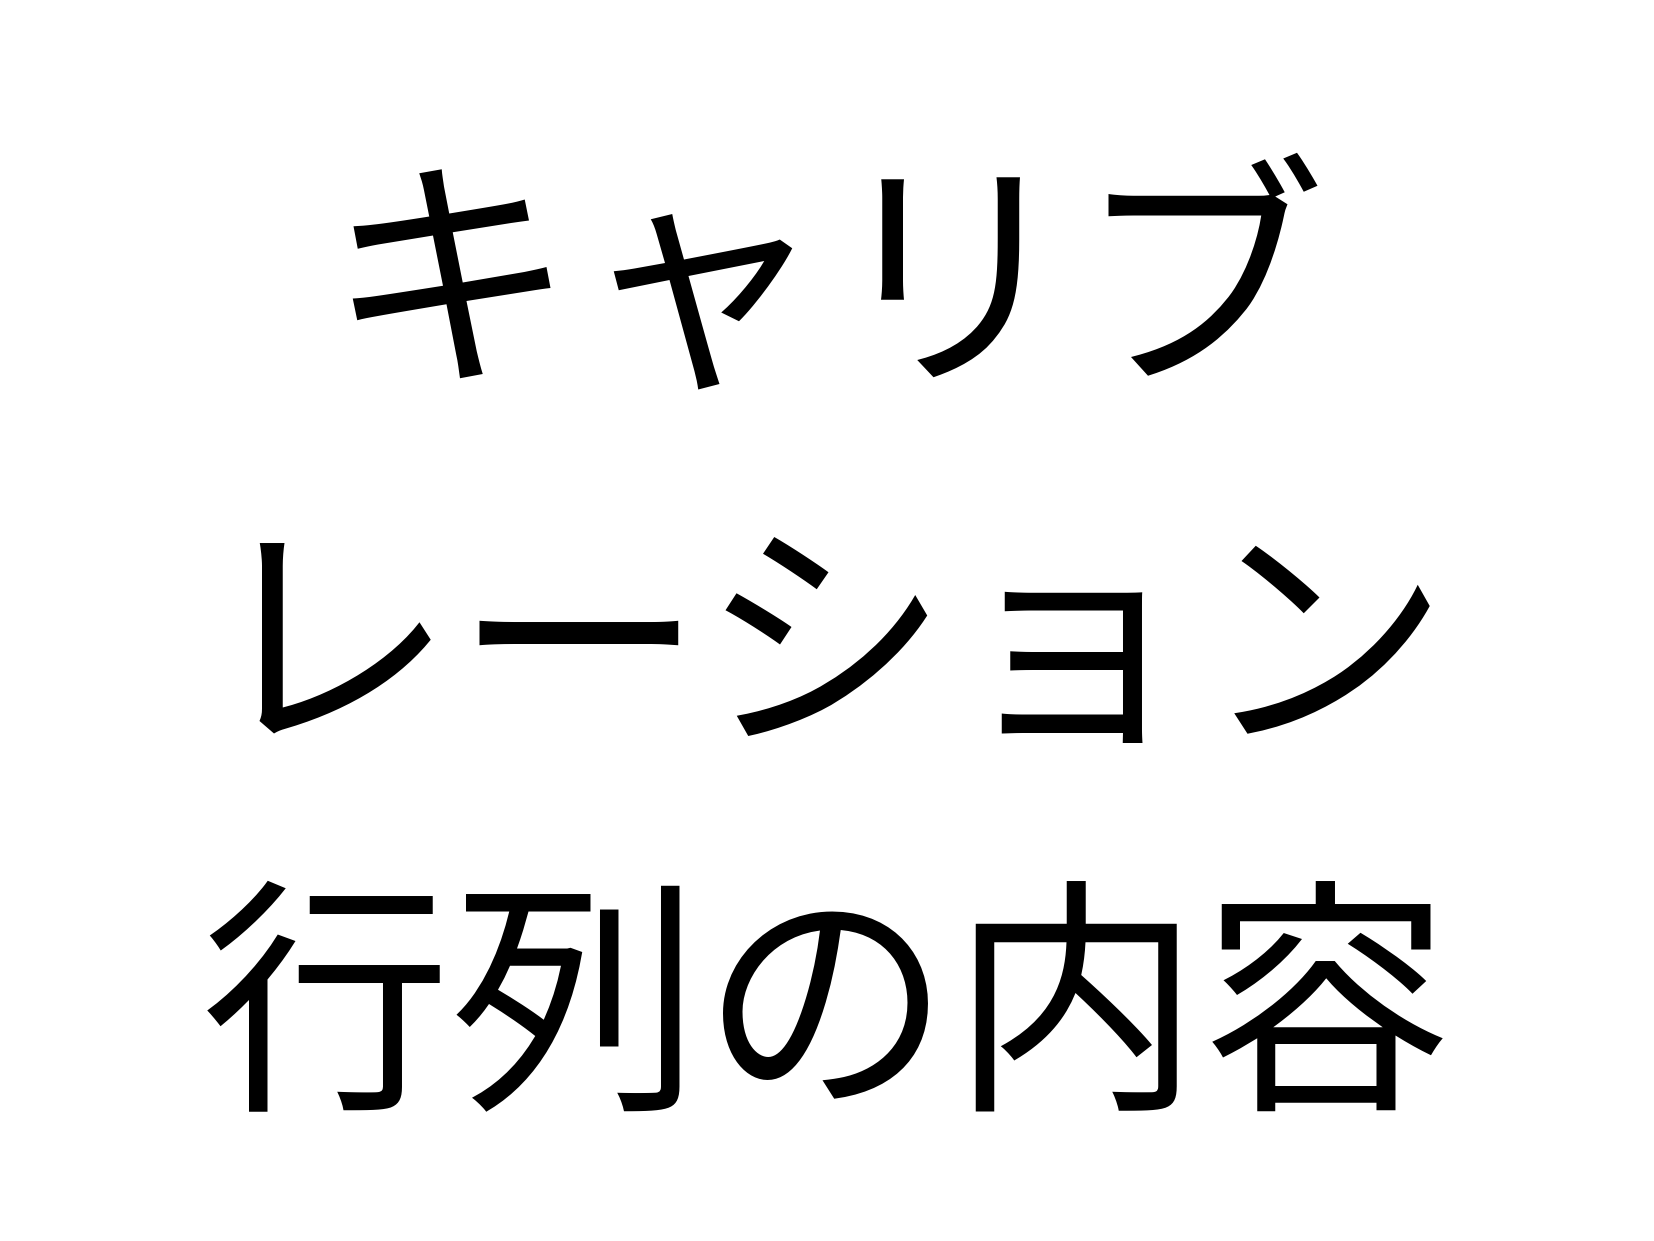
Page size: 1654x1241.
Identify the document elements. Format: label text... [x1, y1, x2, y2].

title キャリブレーション行列の内容 [82, 57, 1571, 1184]
